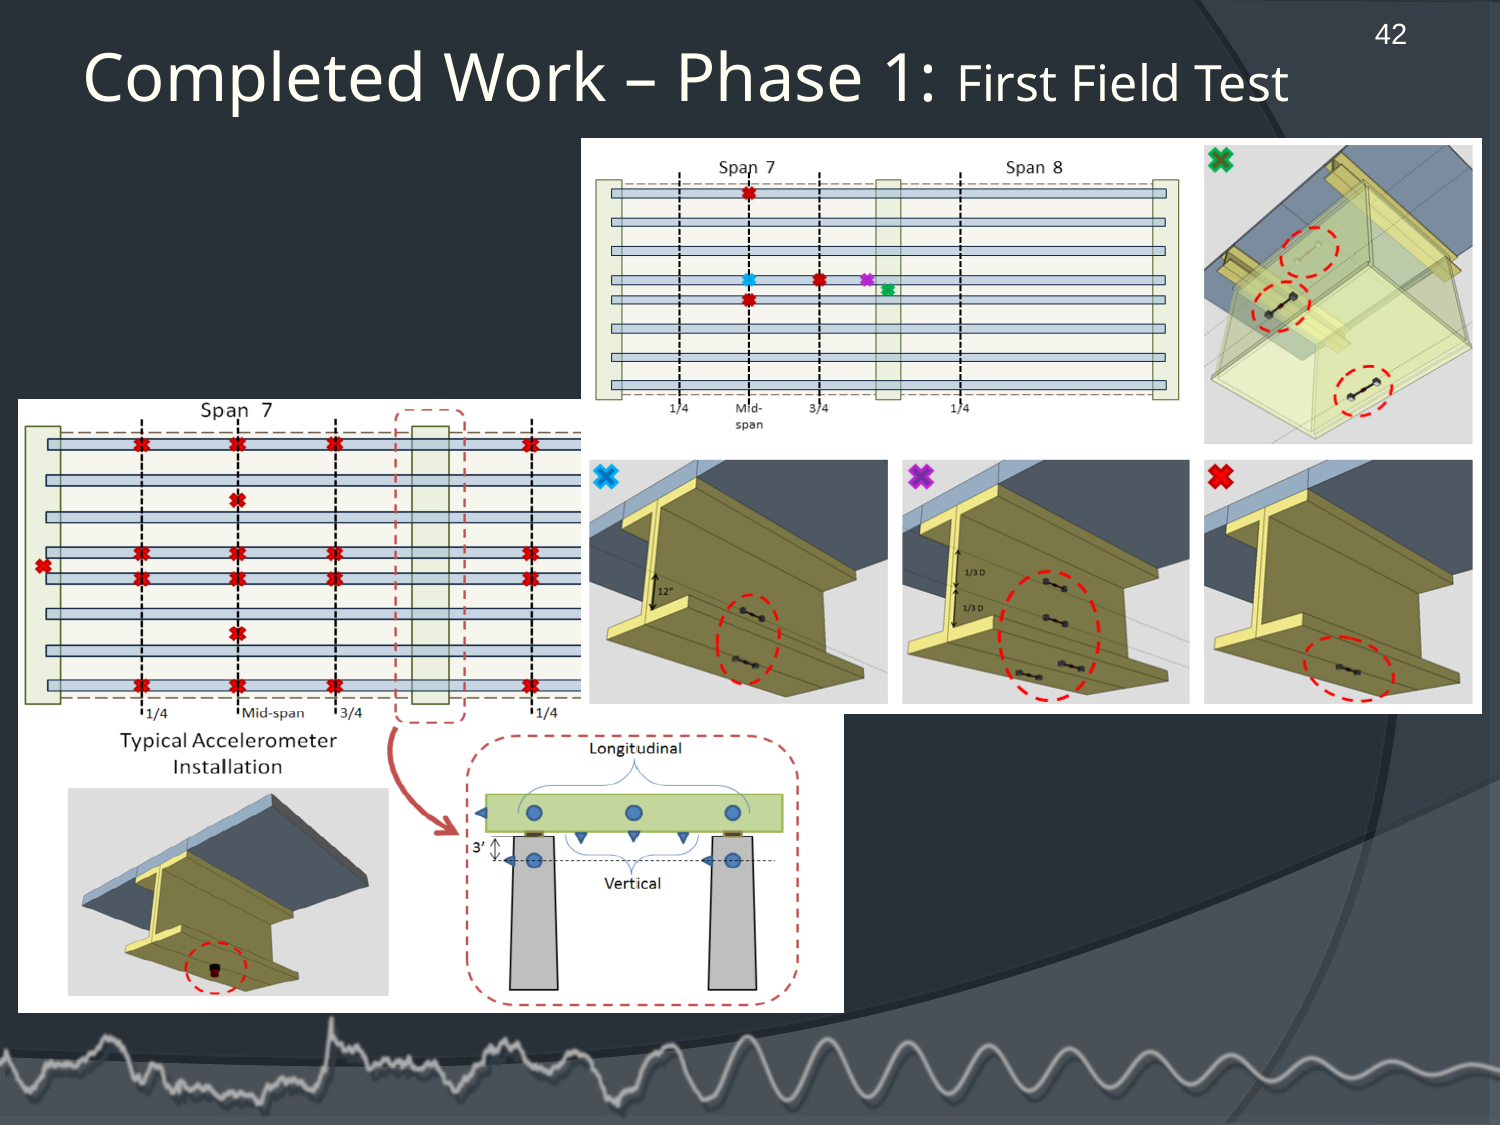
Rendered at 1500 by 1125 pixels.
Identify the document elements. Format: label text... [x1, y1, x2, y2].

text_box <number> [1374, 0, 1500, 60]
title Completed Work – Phase 1: First Field Test [75, 24, 1426, 125]
picture [0, 138, 1500, 1125]
